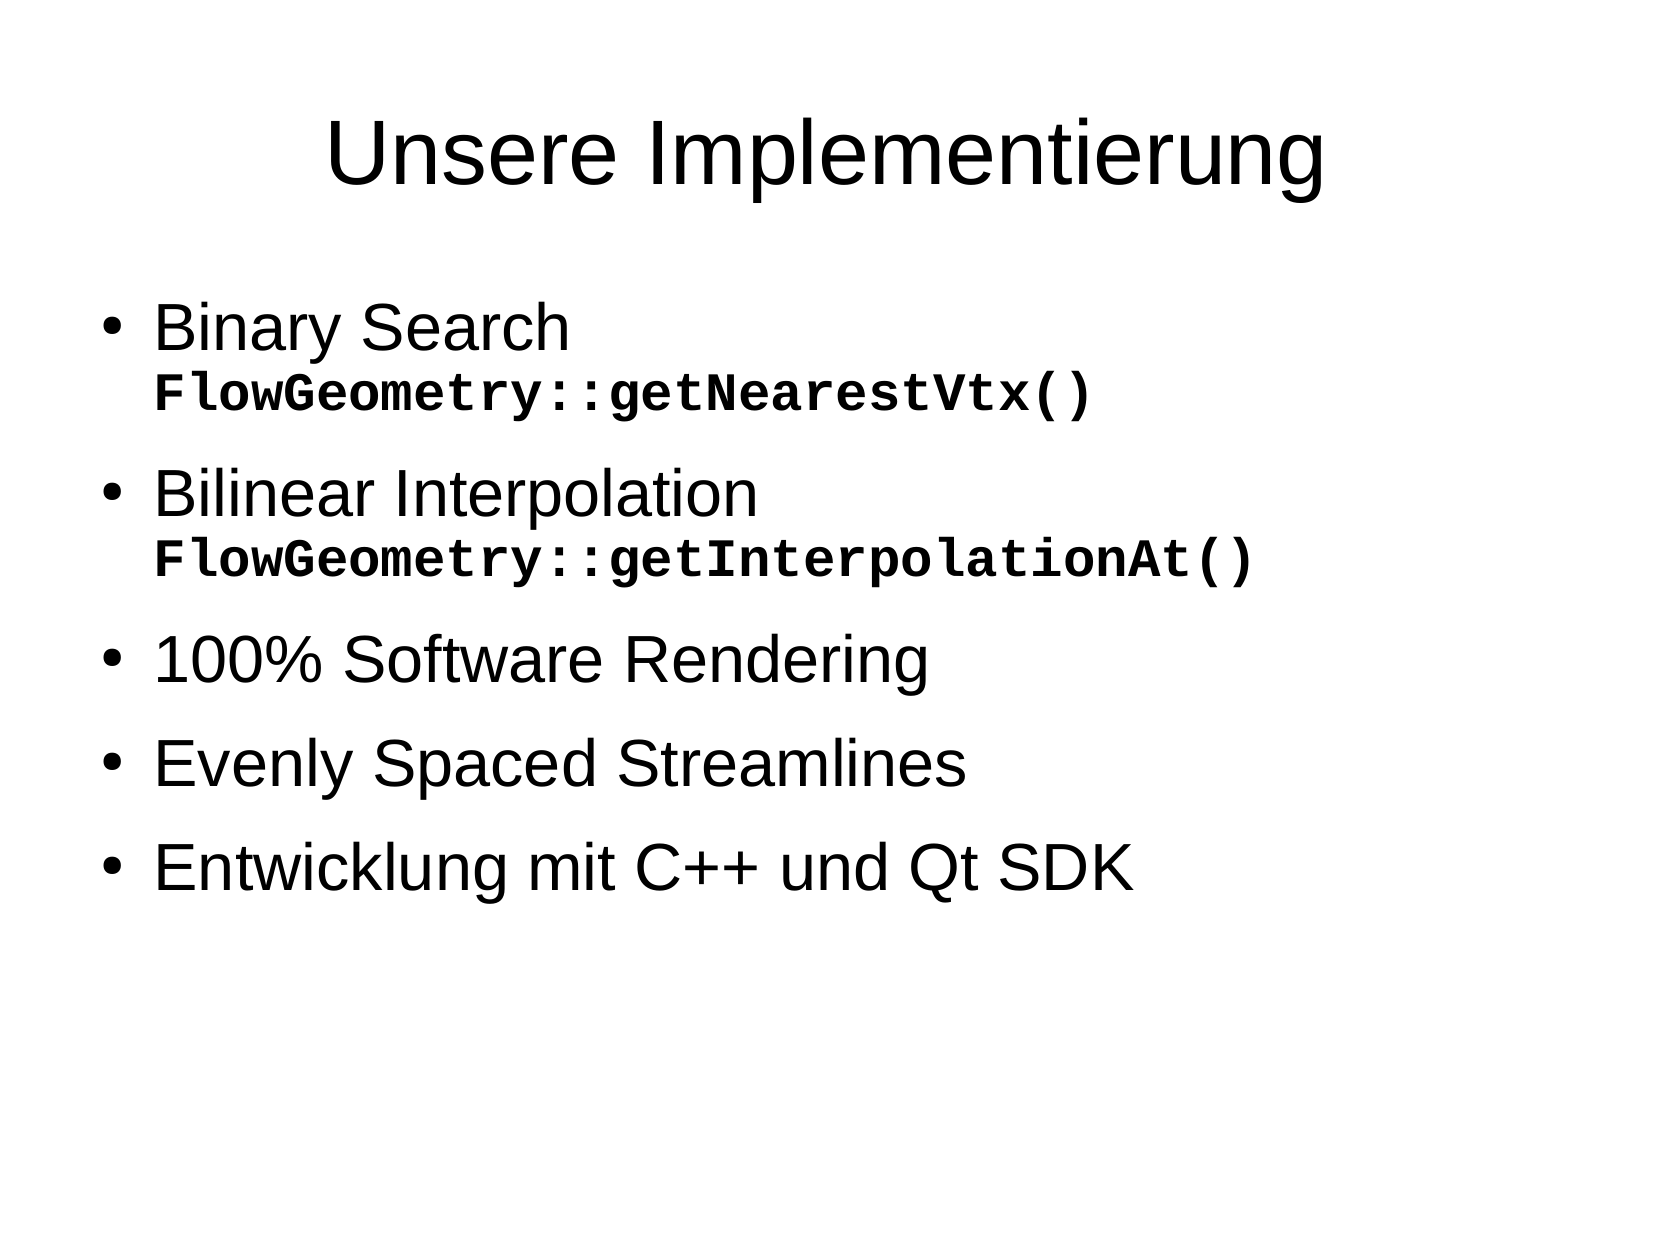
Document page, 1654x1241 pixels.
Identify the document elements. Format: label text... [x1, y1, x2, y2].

list Binary Search FlowGeometry::getNearestVtx() Bilinear Interpolation FlowGeometry::getInterpolationAt() 100% Software Rendering Evenly Spaced Streamlines Entwicklung mit C++ und Qt SDK [82, 290, 1571, 1109]
title Unsere Implementierung [82, 49, 1571, 257]
